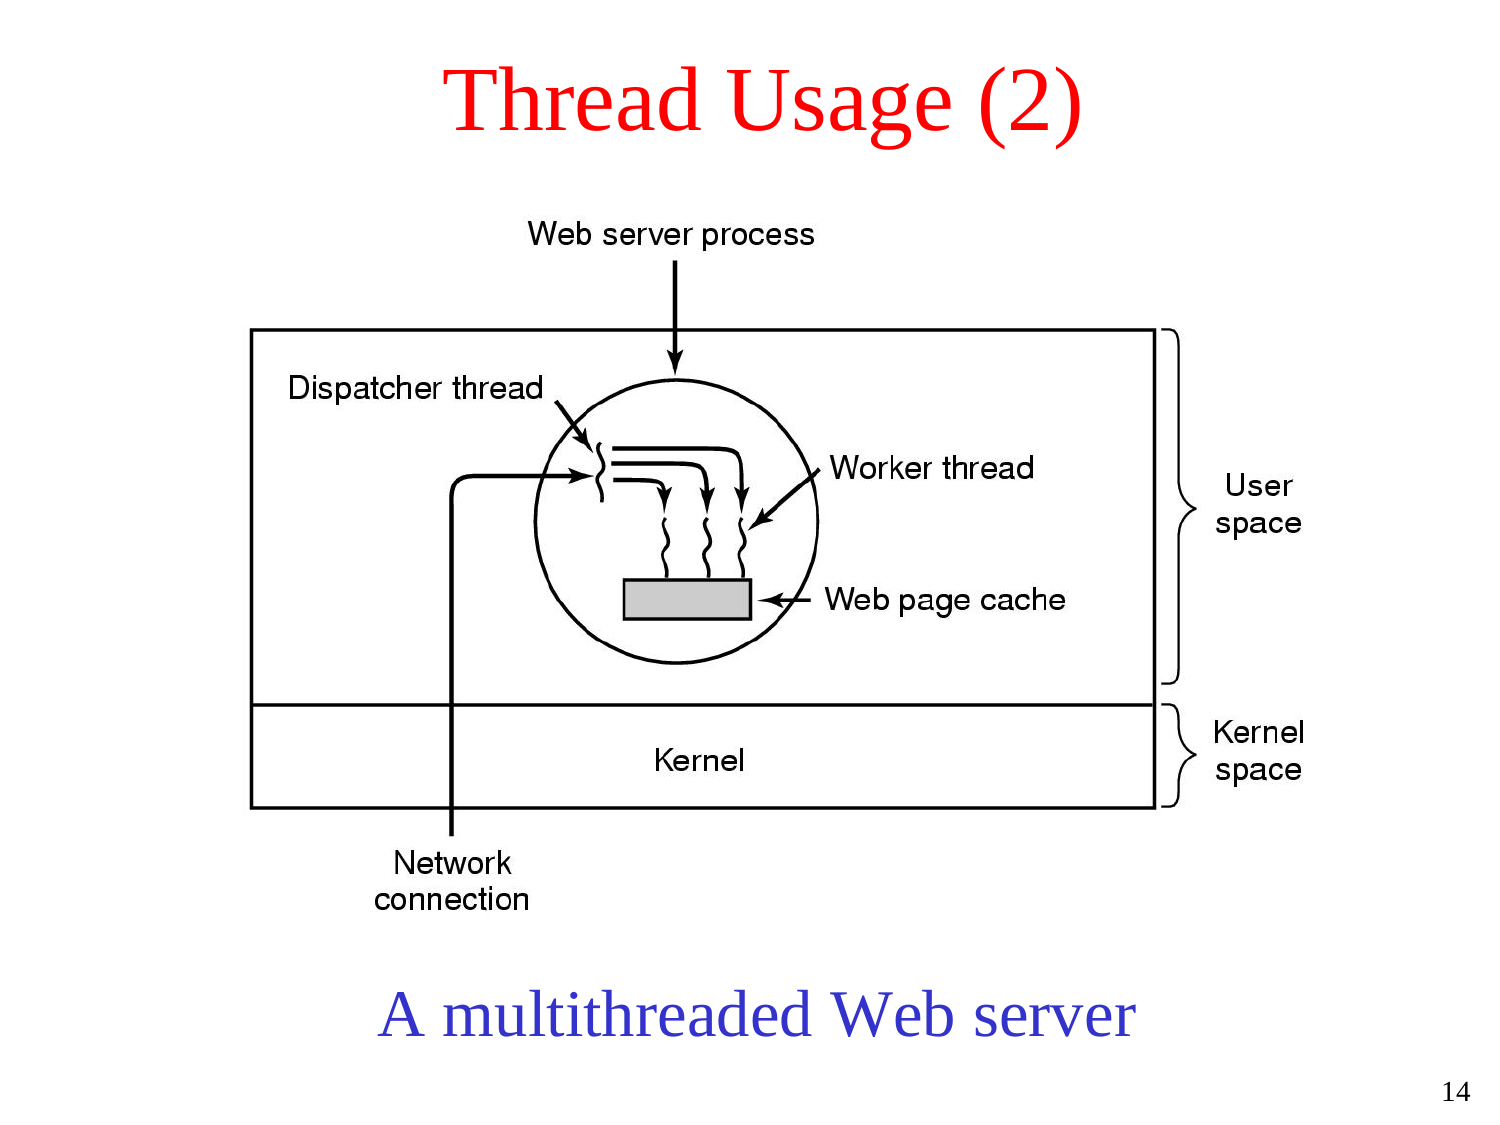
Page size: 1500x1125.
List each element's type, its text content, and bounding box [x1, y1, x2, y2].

text_box <number> [1404, 1064, 1486, 1125]
text_box A multithreaded Web server [119, 961, 1395, 1089]
picture [242, 207, 1314, 918]
text_box Thread Usage (2) [126, 0, 1402, 188]
